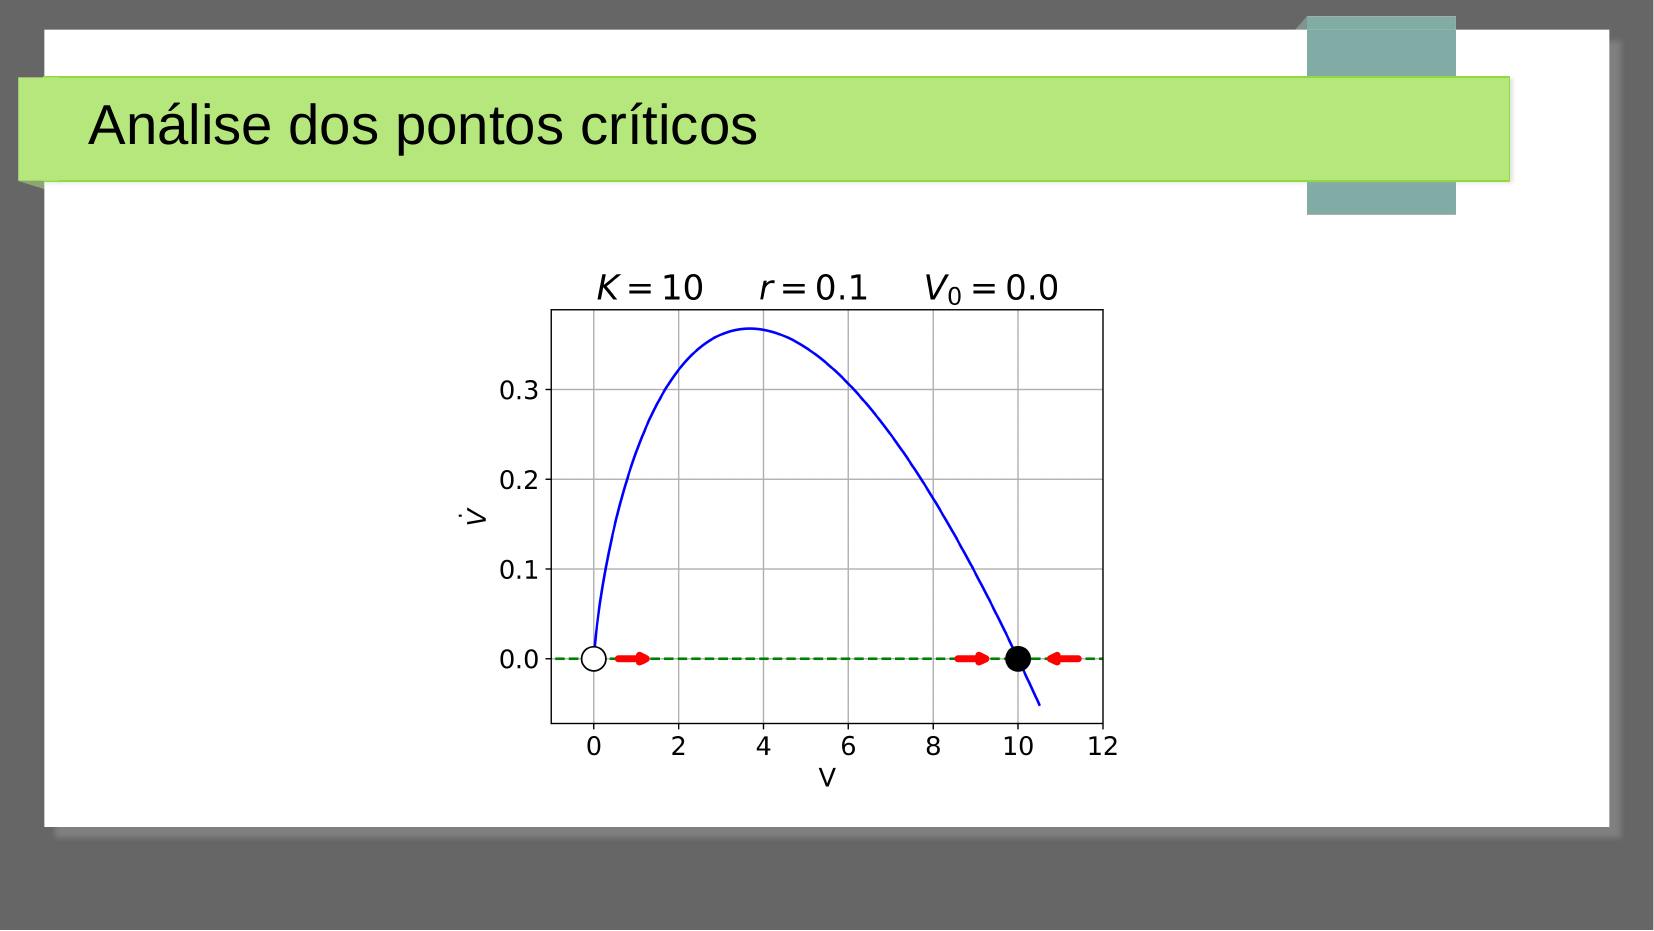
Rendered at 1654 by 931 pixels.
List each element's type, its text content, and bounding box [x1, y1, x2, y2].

title Análise dos pontos críticos [88, 73, 1506, 178]
picture [433, 221, 1221, 813]
